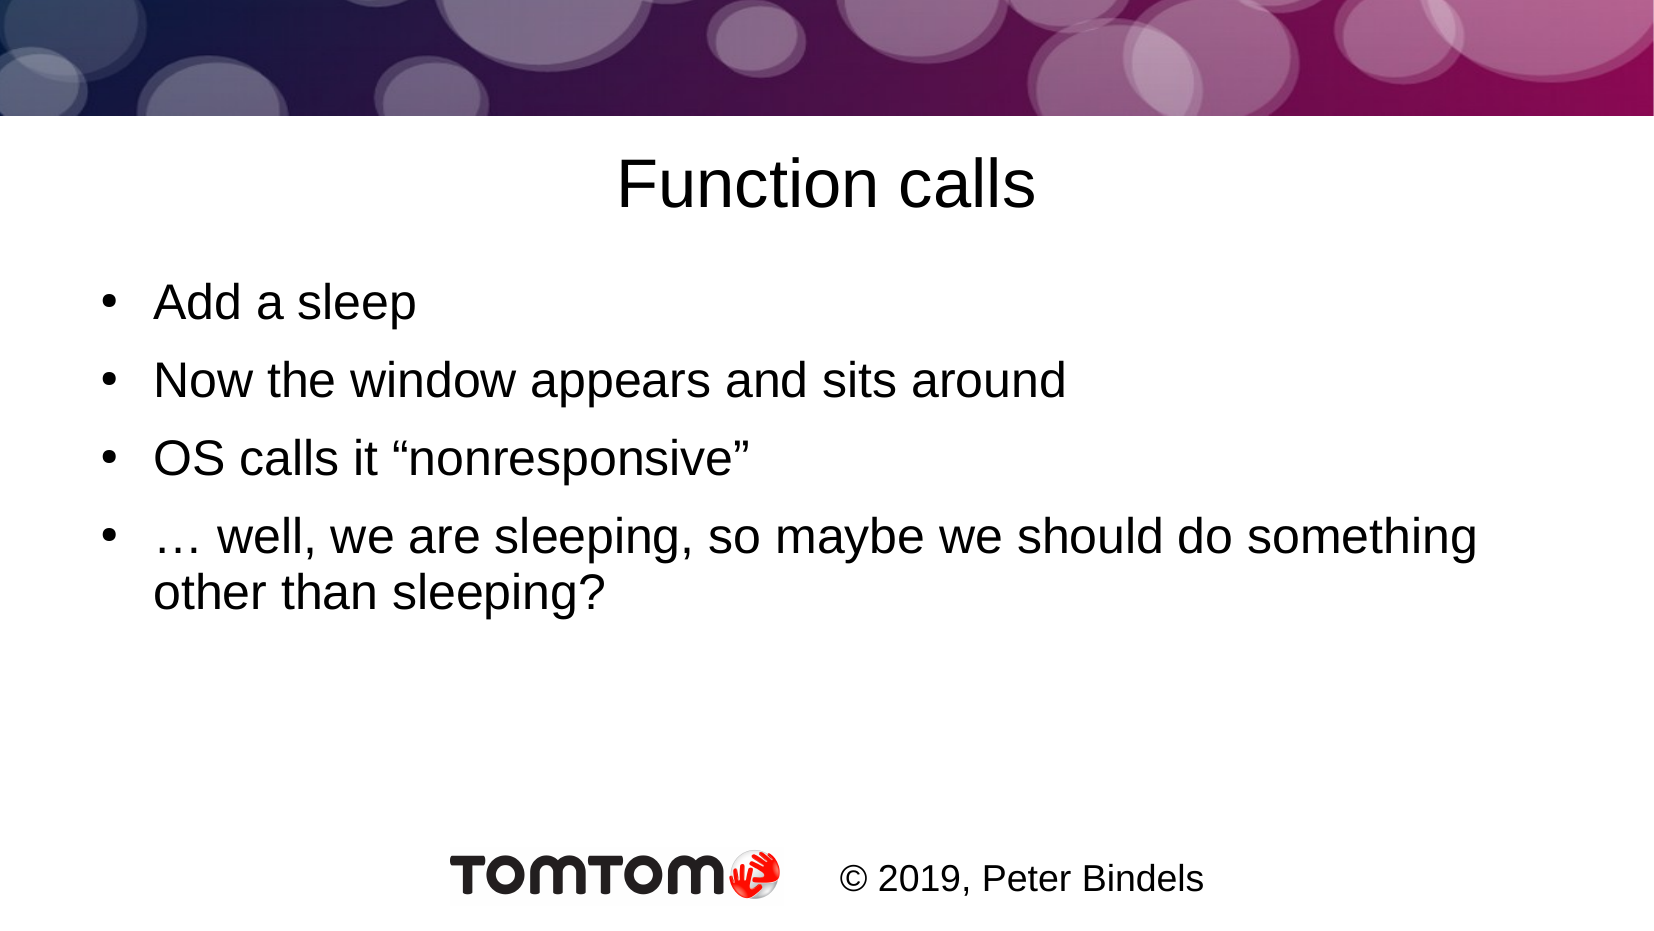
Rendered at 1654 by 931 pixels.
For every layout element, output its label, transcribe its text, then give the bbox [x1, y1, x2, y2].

picture [0, 0, 1654, 116]
title Function calls [82, 119, 1571, 249]
picture [450, 847, 784, 906]
list Add a sleep Now the window appears and sits around OS calls it “nonresponsive” … well, we are sleeping, so maybe we should do something other than sleeping? [82, 274, 1571, 815]
